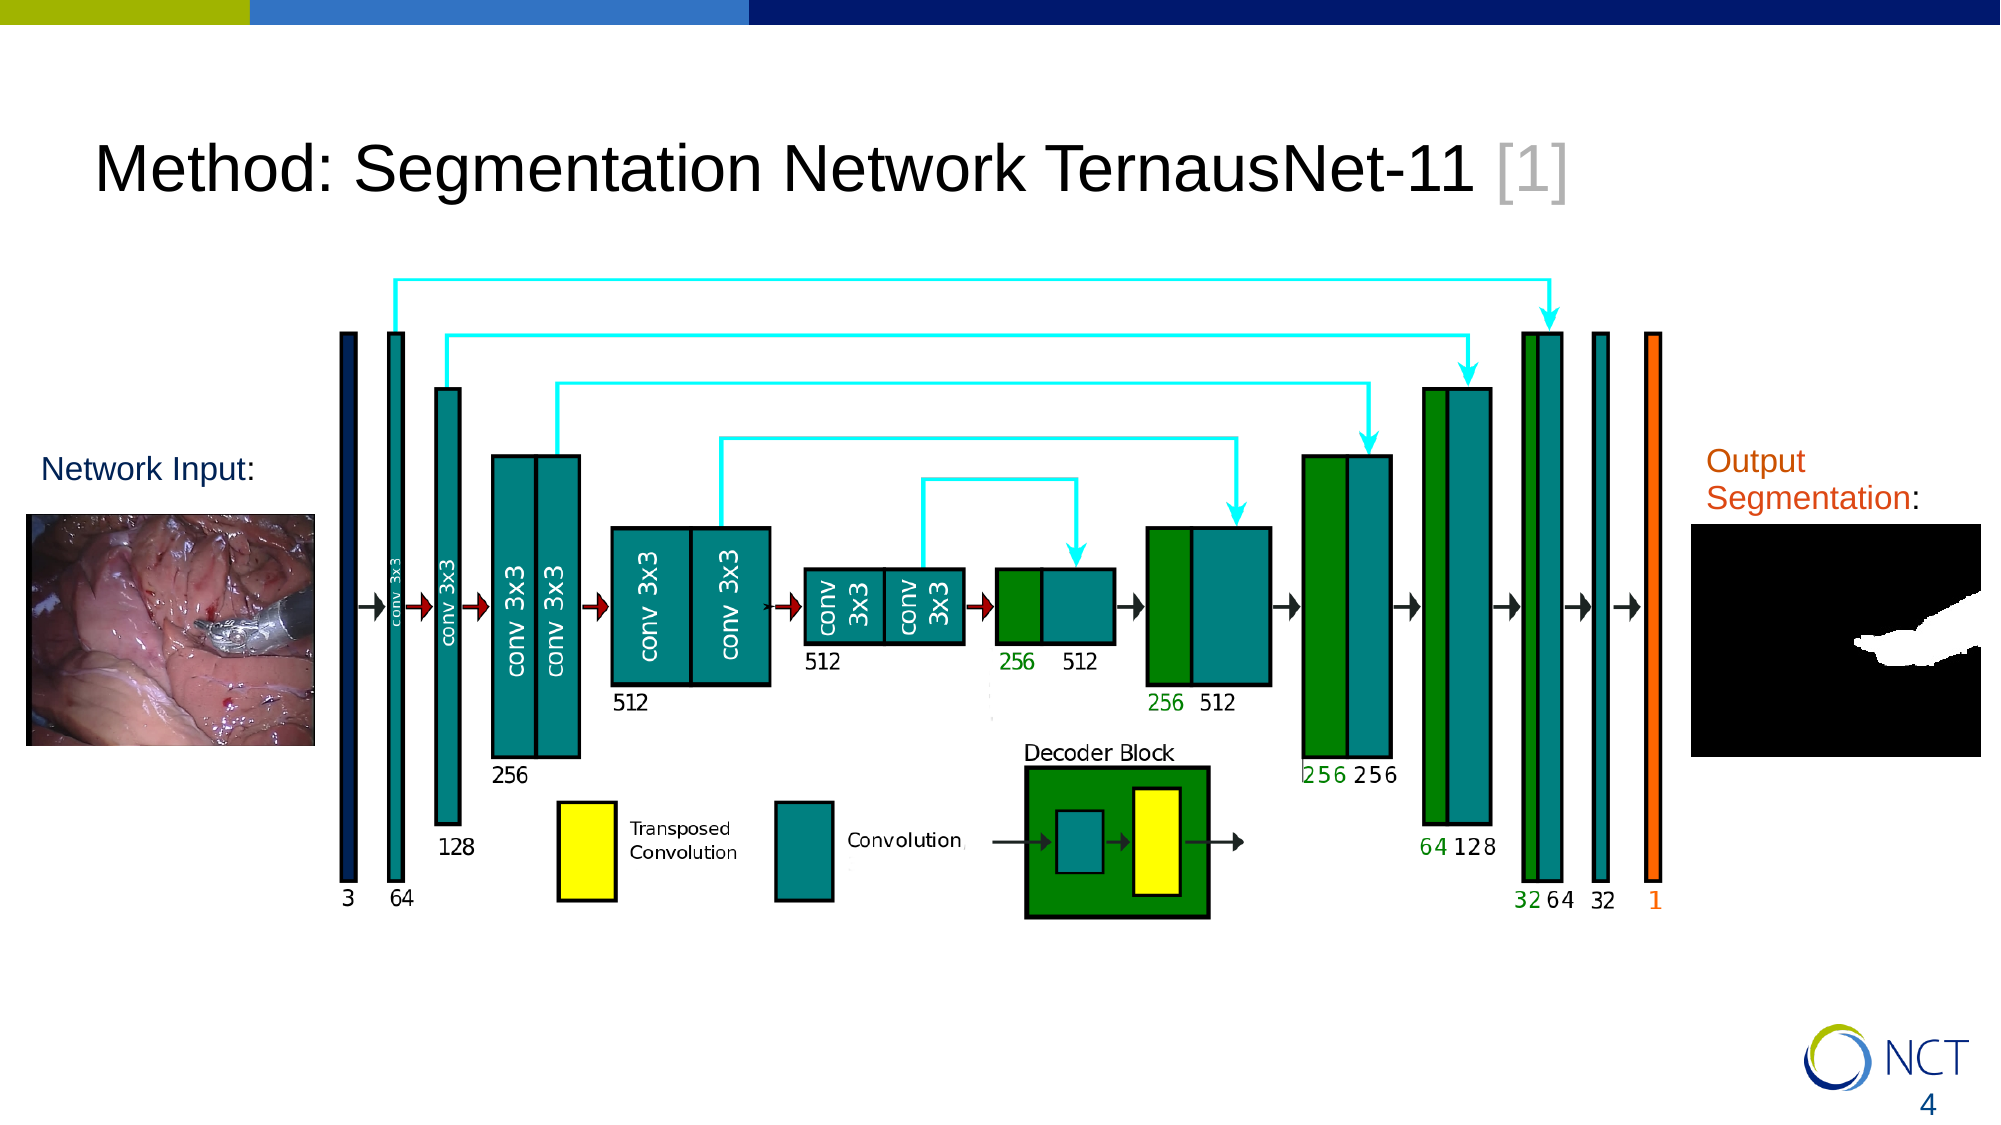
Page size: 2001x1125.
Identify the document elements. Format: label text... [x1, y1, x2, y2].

text_box Output Segmentation: [1691, 434, 1951, 524]
picture [26, 514, 316, 746]
text_box Network Input: [26, 442, 298, 500]
picture [1691, 524, 1981, 757]
text_box 4 [1905, 1080, 1951, 1125]
title Method: Segmentation Network TernausNet-11 [1] [94, 75, 1886, 263]
picture [1804, 1024, 1969, 1091]
picture [330, 262, 1677, 926]
